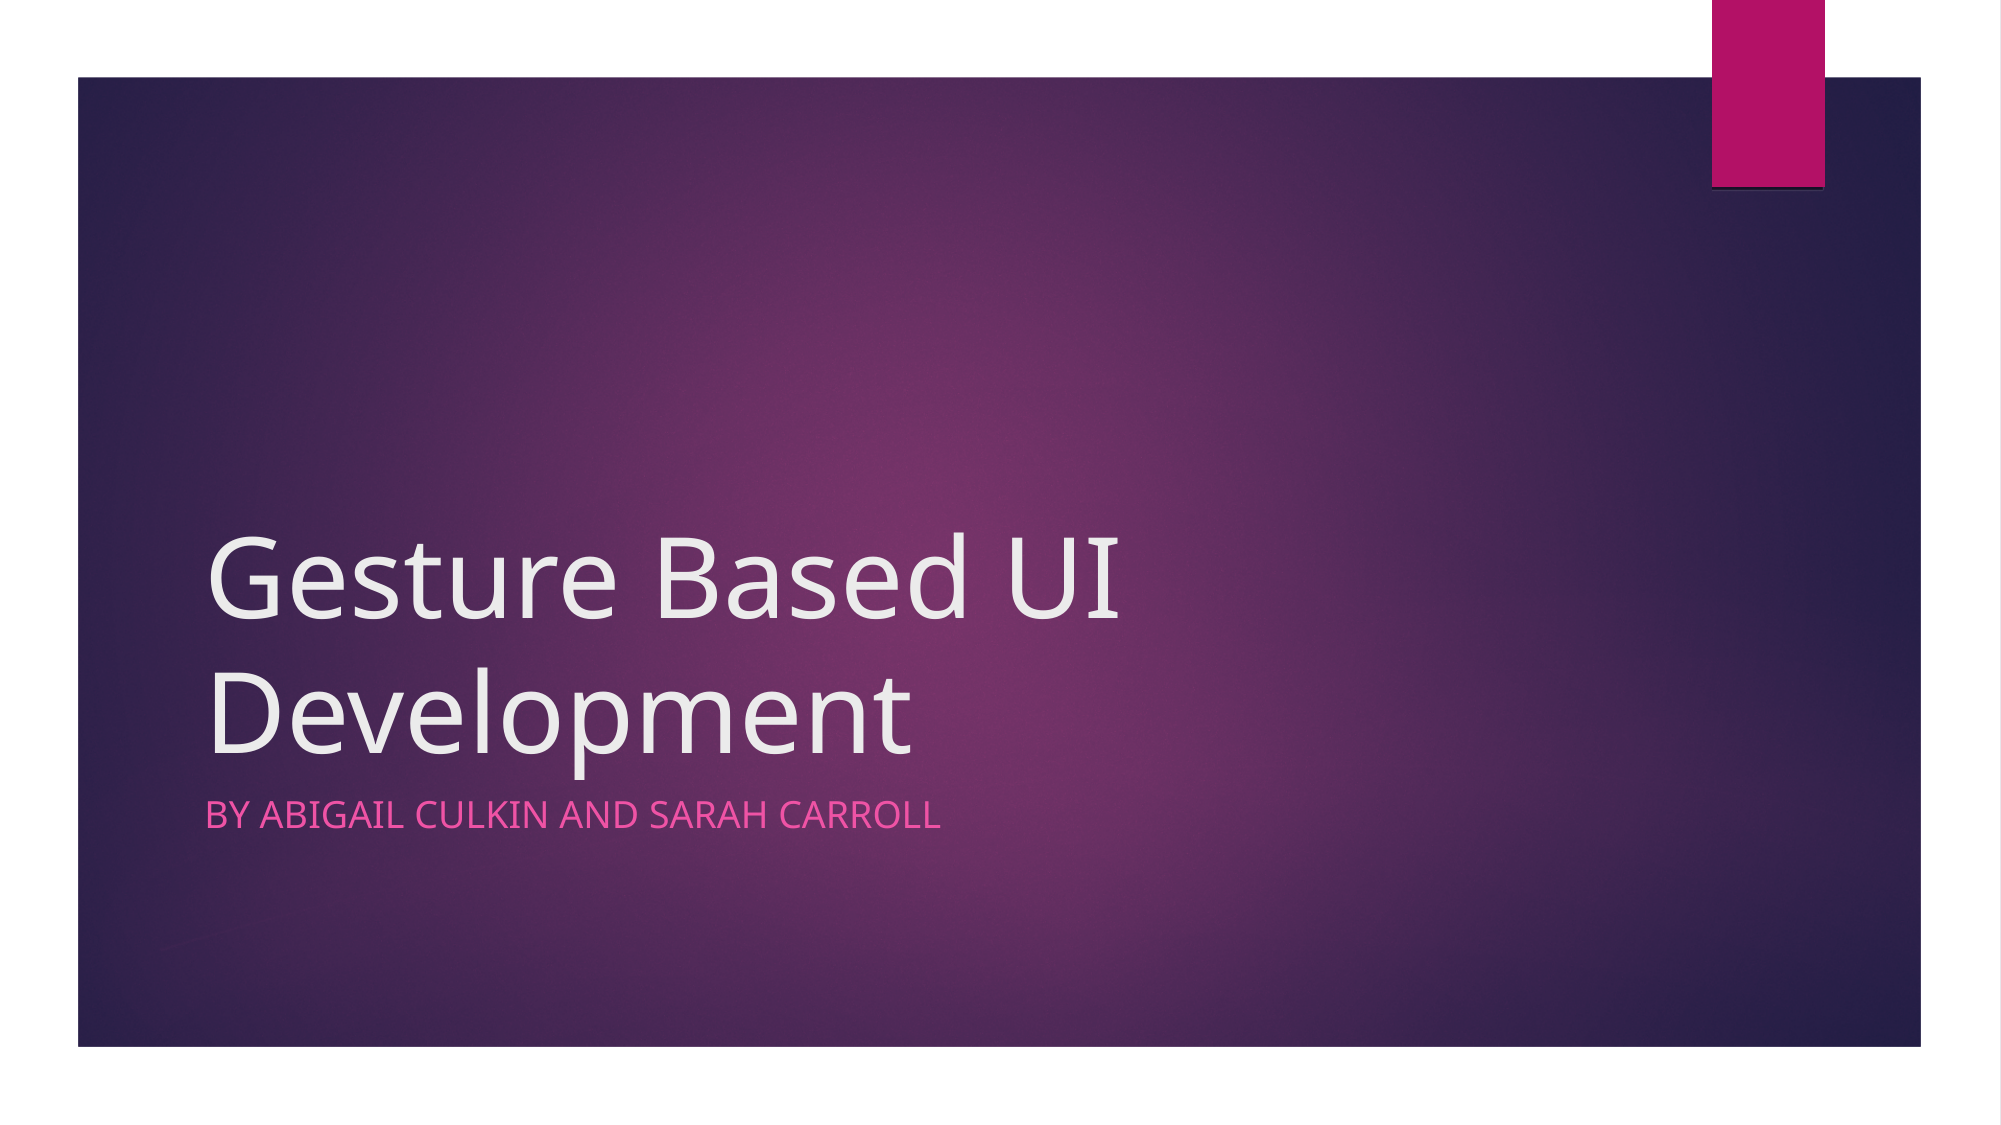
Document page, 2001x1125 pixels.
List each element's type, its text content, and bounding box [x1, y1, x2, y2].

title Gesture Based UI Development [189, 344, 1638, 783]
subtitle By ABIGAIL culkin and SaraH cARROLL [189, 783, 1638, 926]
